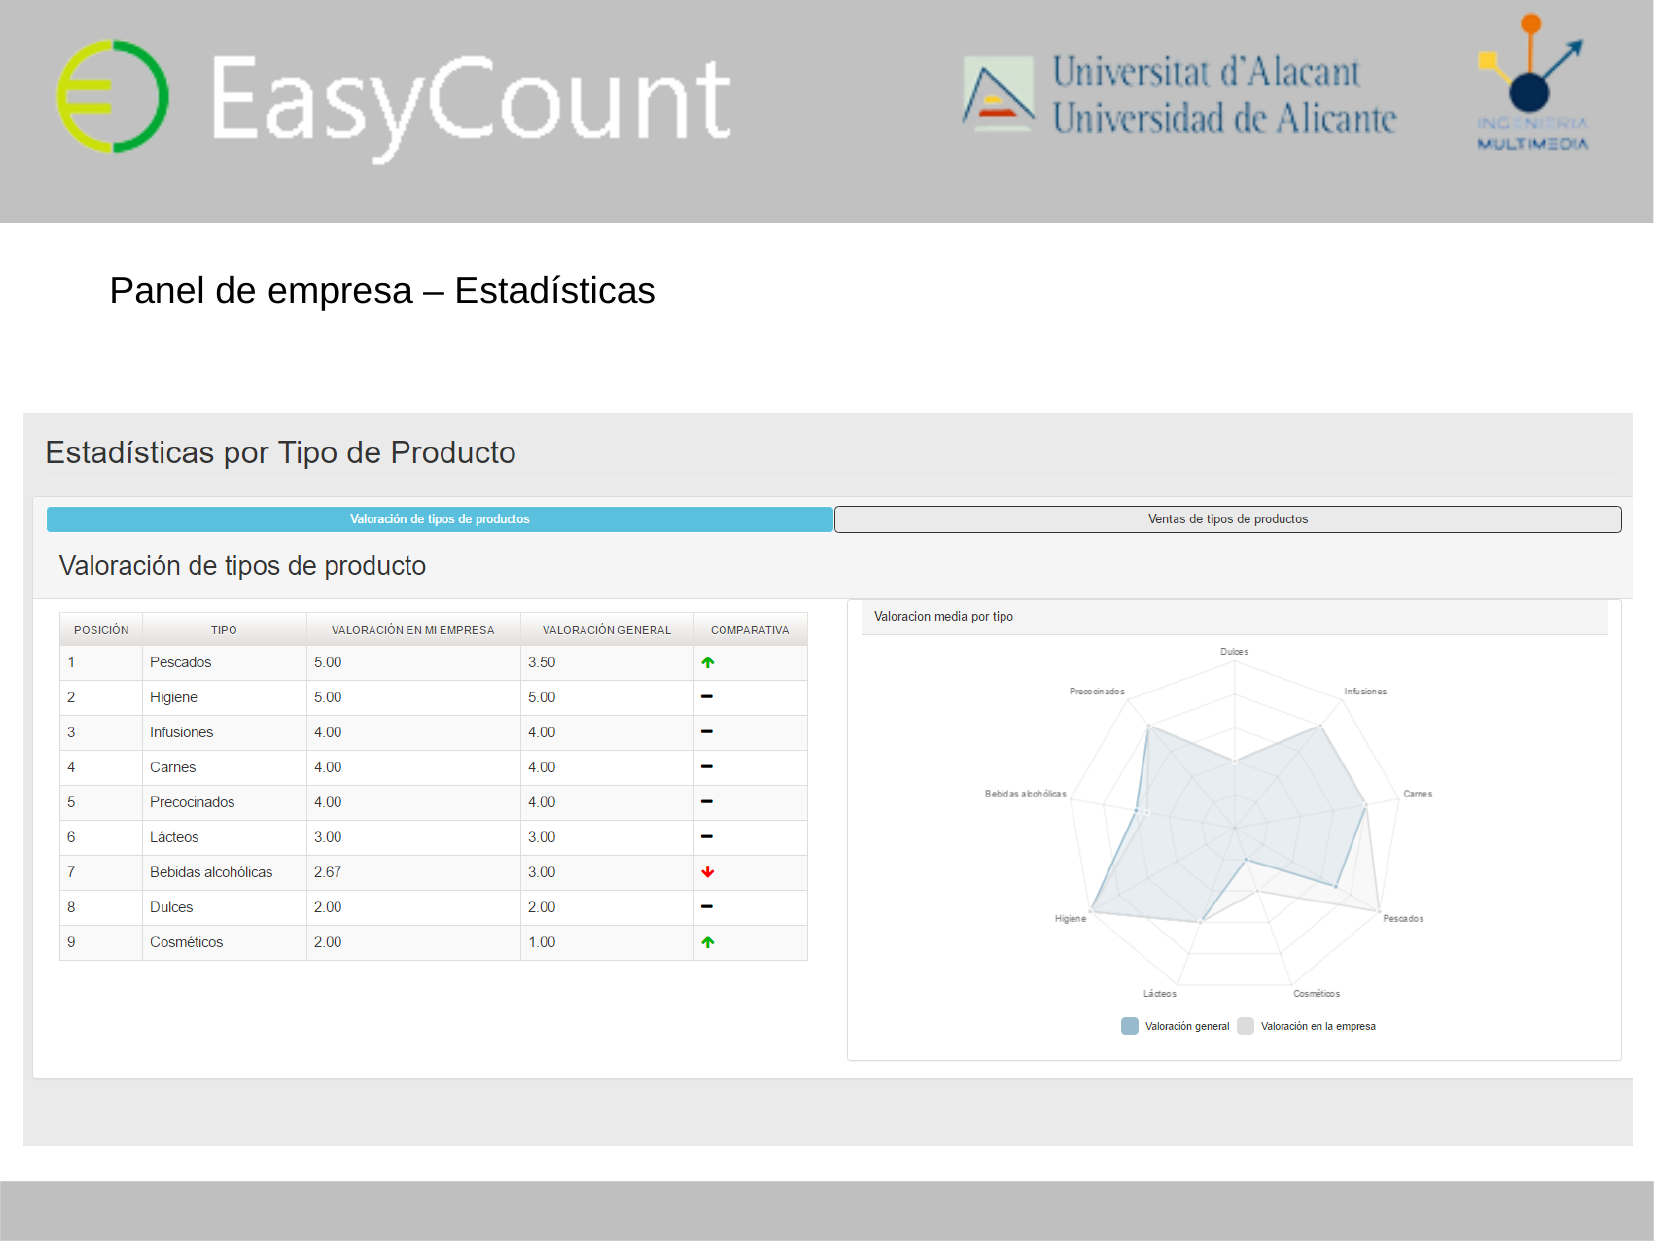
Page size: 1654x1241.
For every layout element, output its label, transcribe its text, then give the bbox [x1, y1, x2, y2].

text_box Panel de empresa – Estadísticas [94, 262, 672, 319]
text_box [0, 1181, 1654, 1241]
picture [0, 0, 1654, 223]
picture [23, 413, 1633, 1146]
